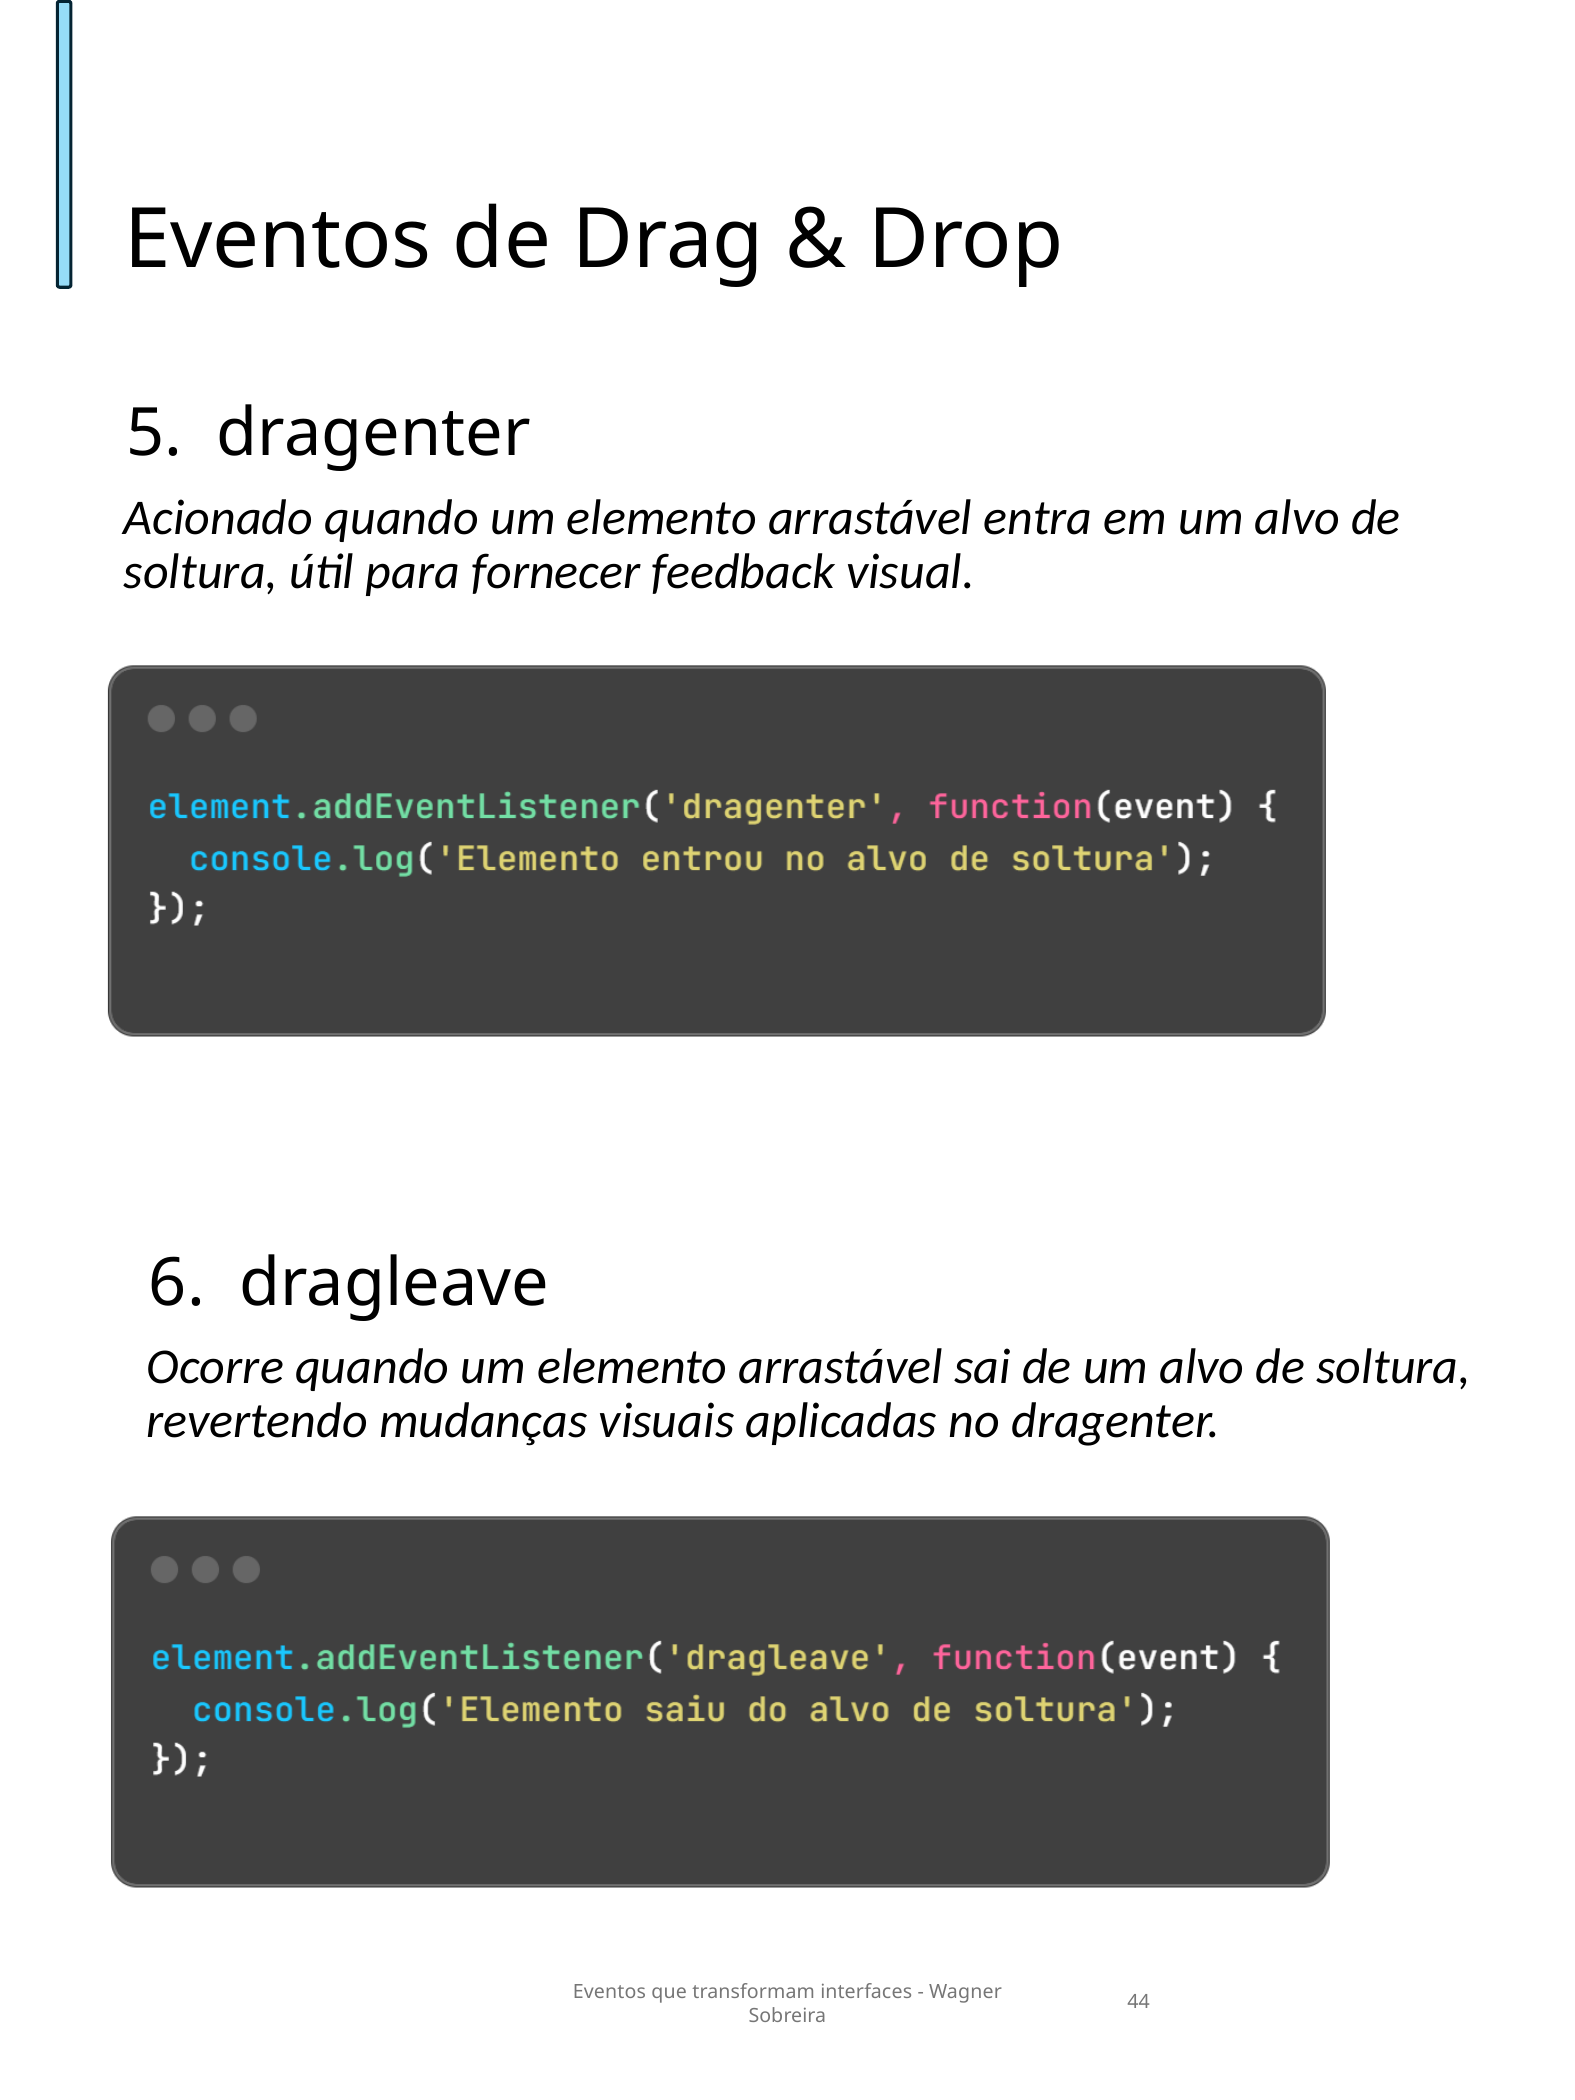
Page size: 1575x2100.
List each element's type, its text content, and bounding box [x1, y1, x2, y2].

footer Eventos que transformam interfaces - Wagner Sobreira [521, 1946, 1054, 2059]
picture [0, 524, 1575, 2100]
text_box [57, 1, 71, 288]
slide_number 44 [1112, 1946, 1467, 2059]
text_box Eventos de Drag & Drop [109, 188, 1474, 343]
text_box 5. dragenter [111, 390, 1476, 485]
text_box Acionado quando um elemento arrastável entra em um alvo de soltura, útil para fornecer feedback visual. [108, 483, 1474, 524]
